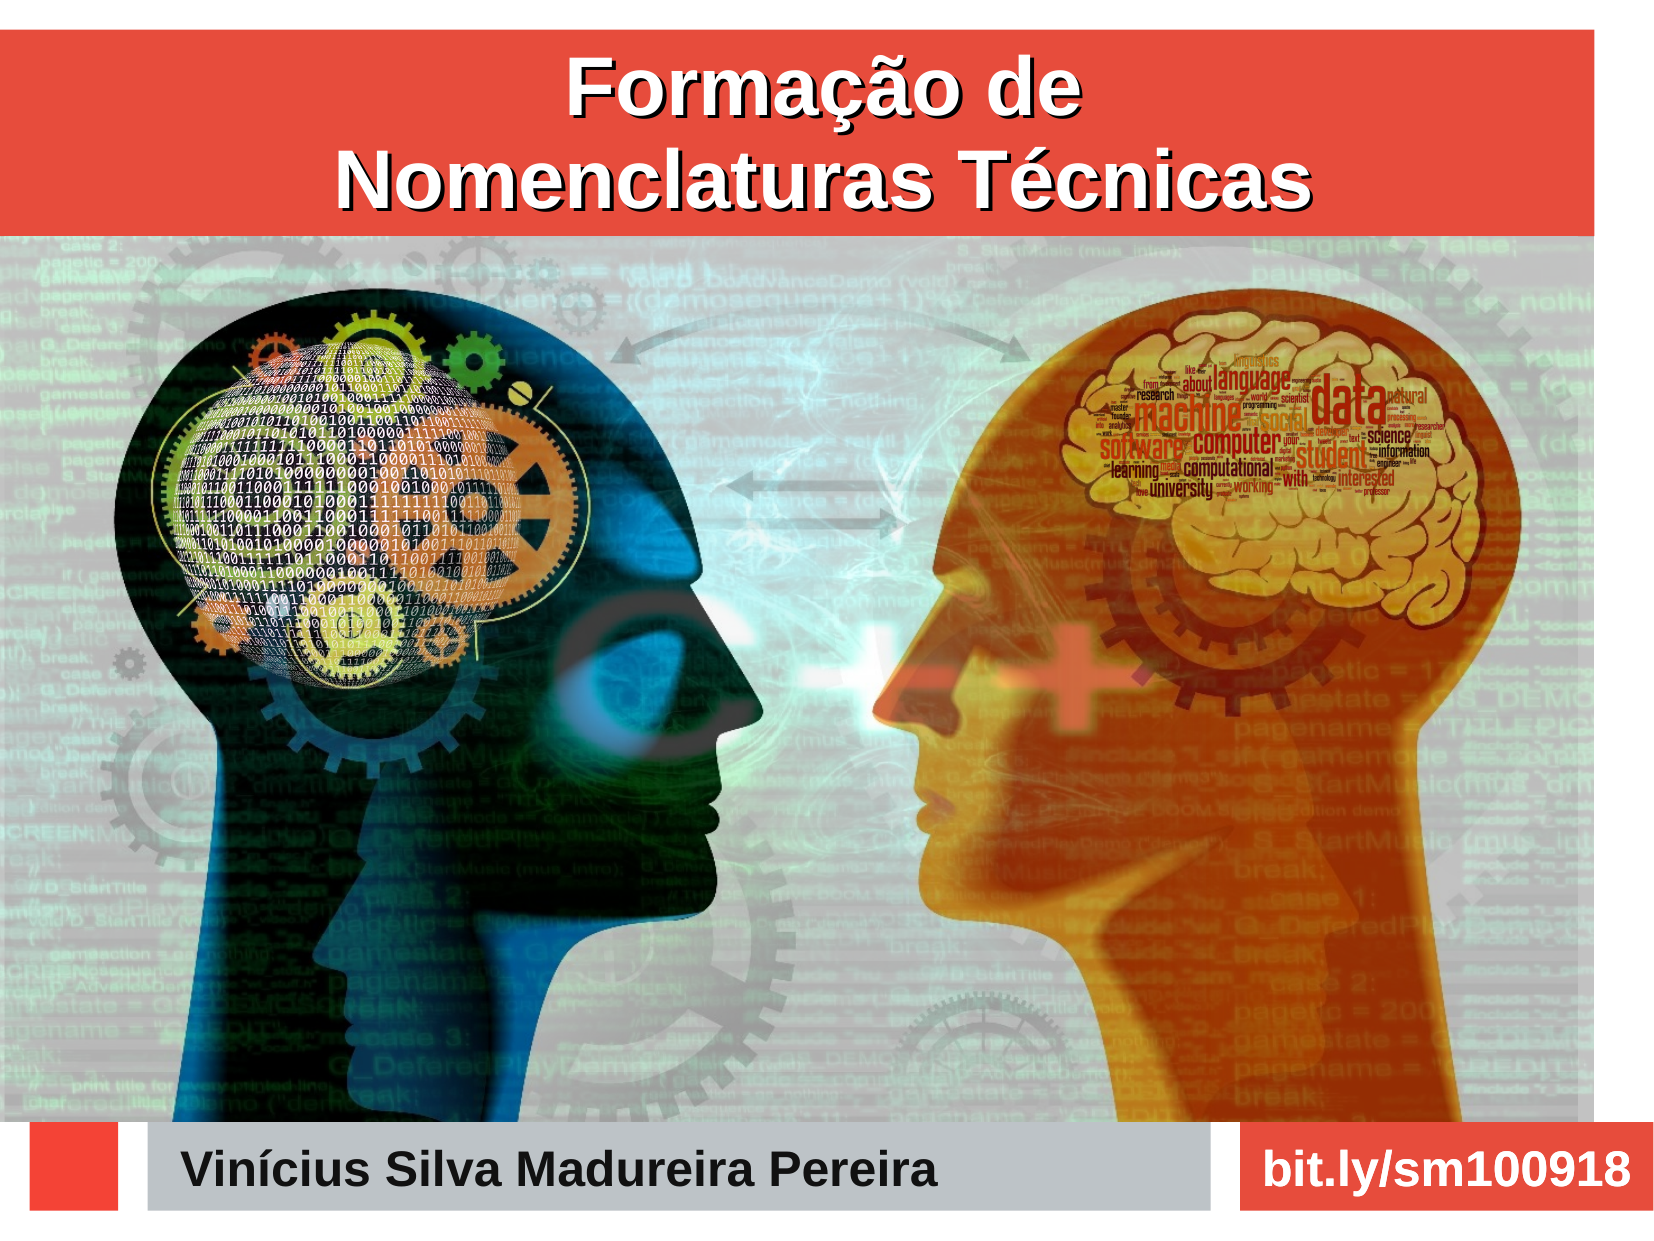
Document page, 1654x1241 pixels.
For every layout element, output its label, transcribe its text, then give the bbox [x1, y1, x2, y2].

text_box bit.ly/sm100918 [1228, 1133, 1654, 1205]
title Formação de Nomenclaturas Técnicas [333, 0, 1320, 226]
picture [193, 1114, 203, 1118]
picture [449, 1113, 459, 1122]
picture [0, 236, 1594, 1122]
text_box Vinícius Silva Madureira Pereira [165, 1133, 1170, 1205]
